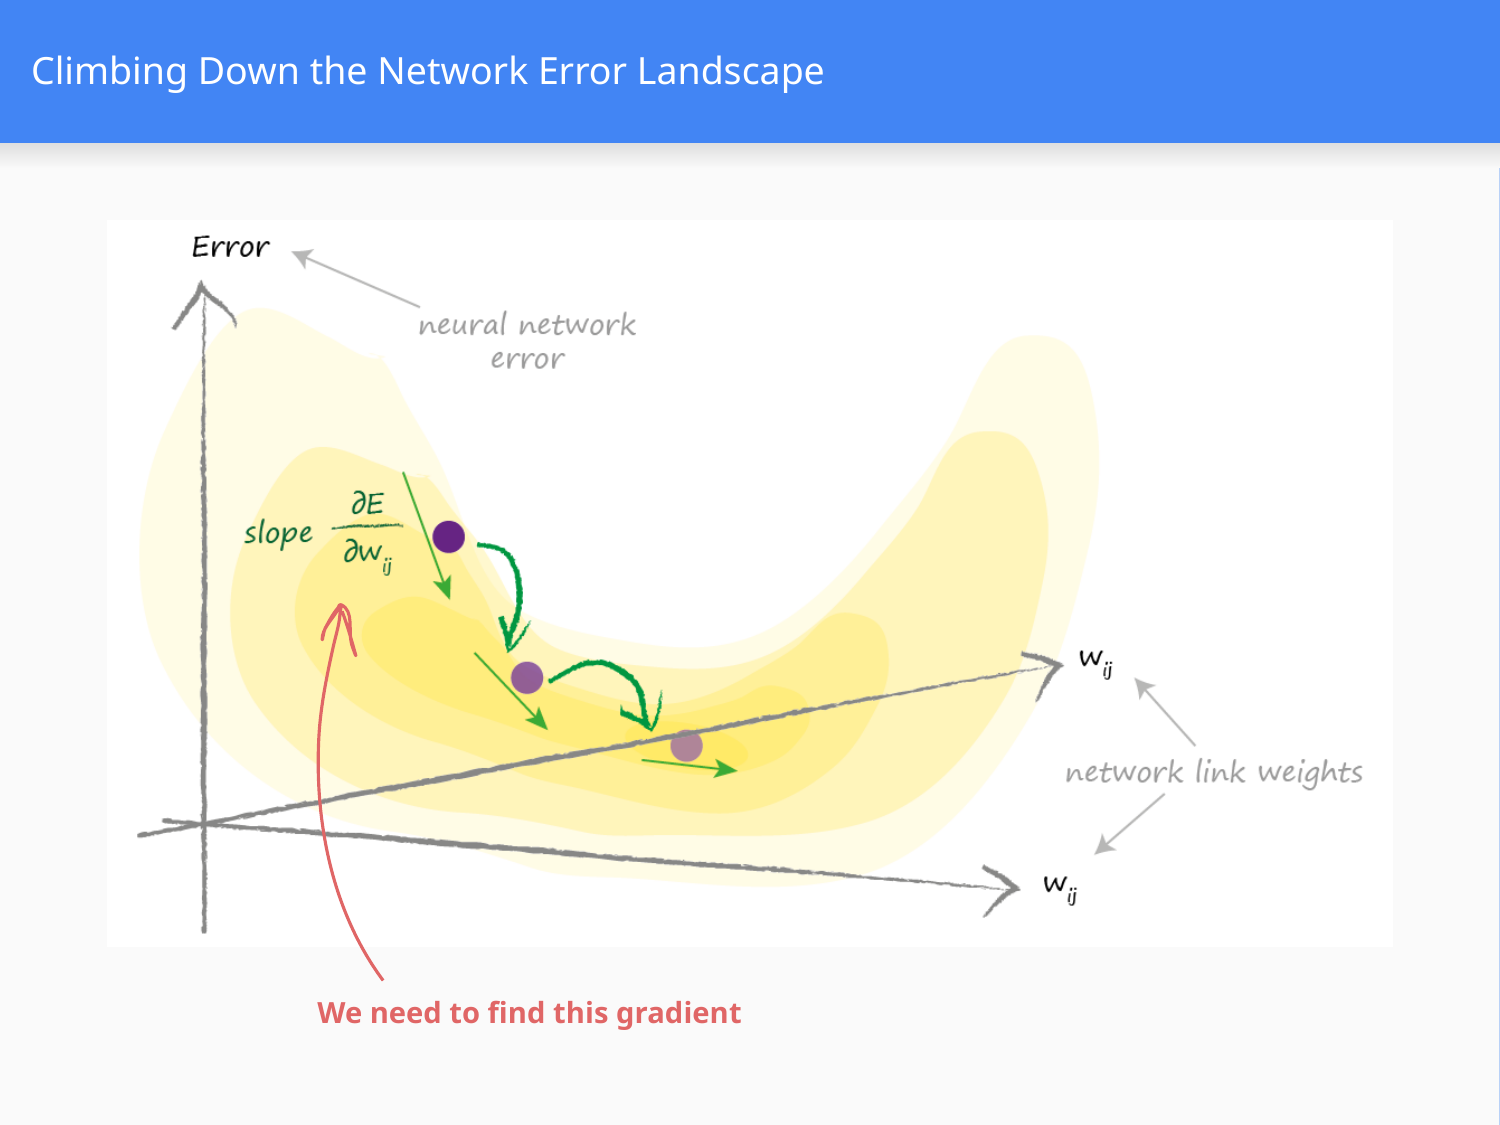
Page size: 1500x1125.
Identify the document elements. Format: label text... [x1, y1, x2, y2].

picture [107, 220, 1393, 947]
text_box We need to find this gradient [278, 958, 781, 1065]
title Climbing Down the Network Error Landscape [16, 3, 1464, 136]
